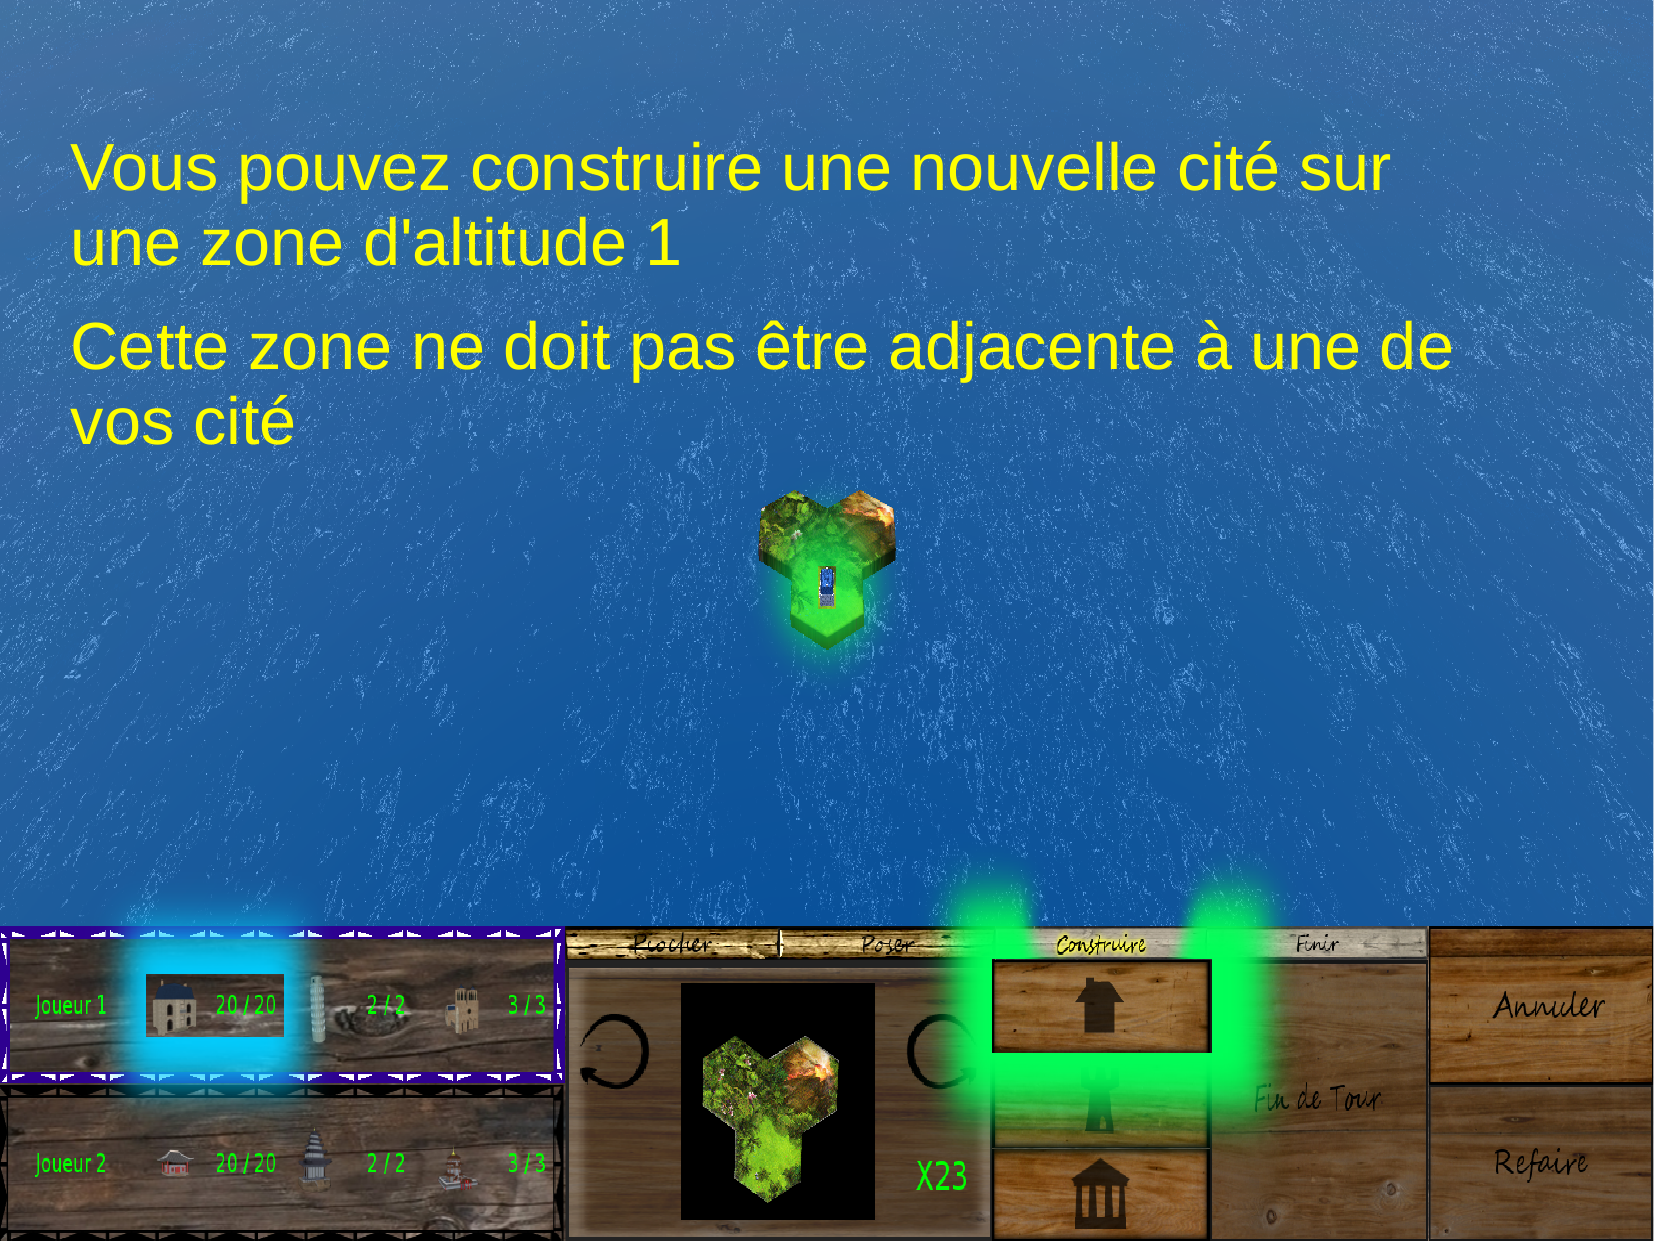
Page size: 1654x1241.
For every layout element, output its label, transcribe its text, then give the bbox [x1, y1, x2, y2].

list Vous pouvez construire une nouvelle cité sur une zone d'altitude 1 Cette zone ne doit pas être adjacente à une de vos cité [0, 129, 1489, 850]
picture [0, 0, 1654, 1241]
